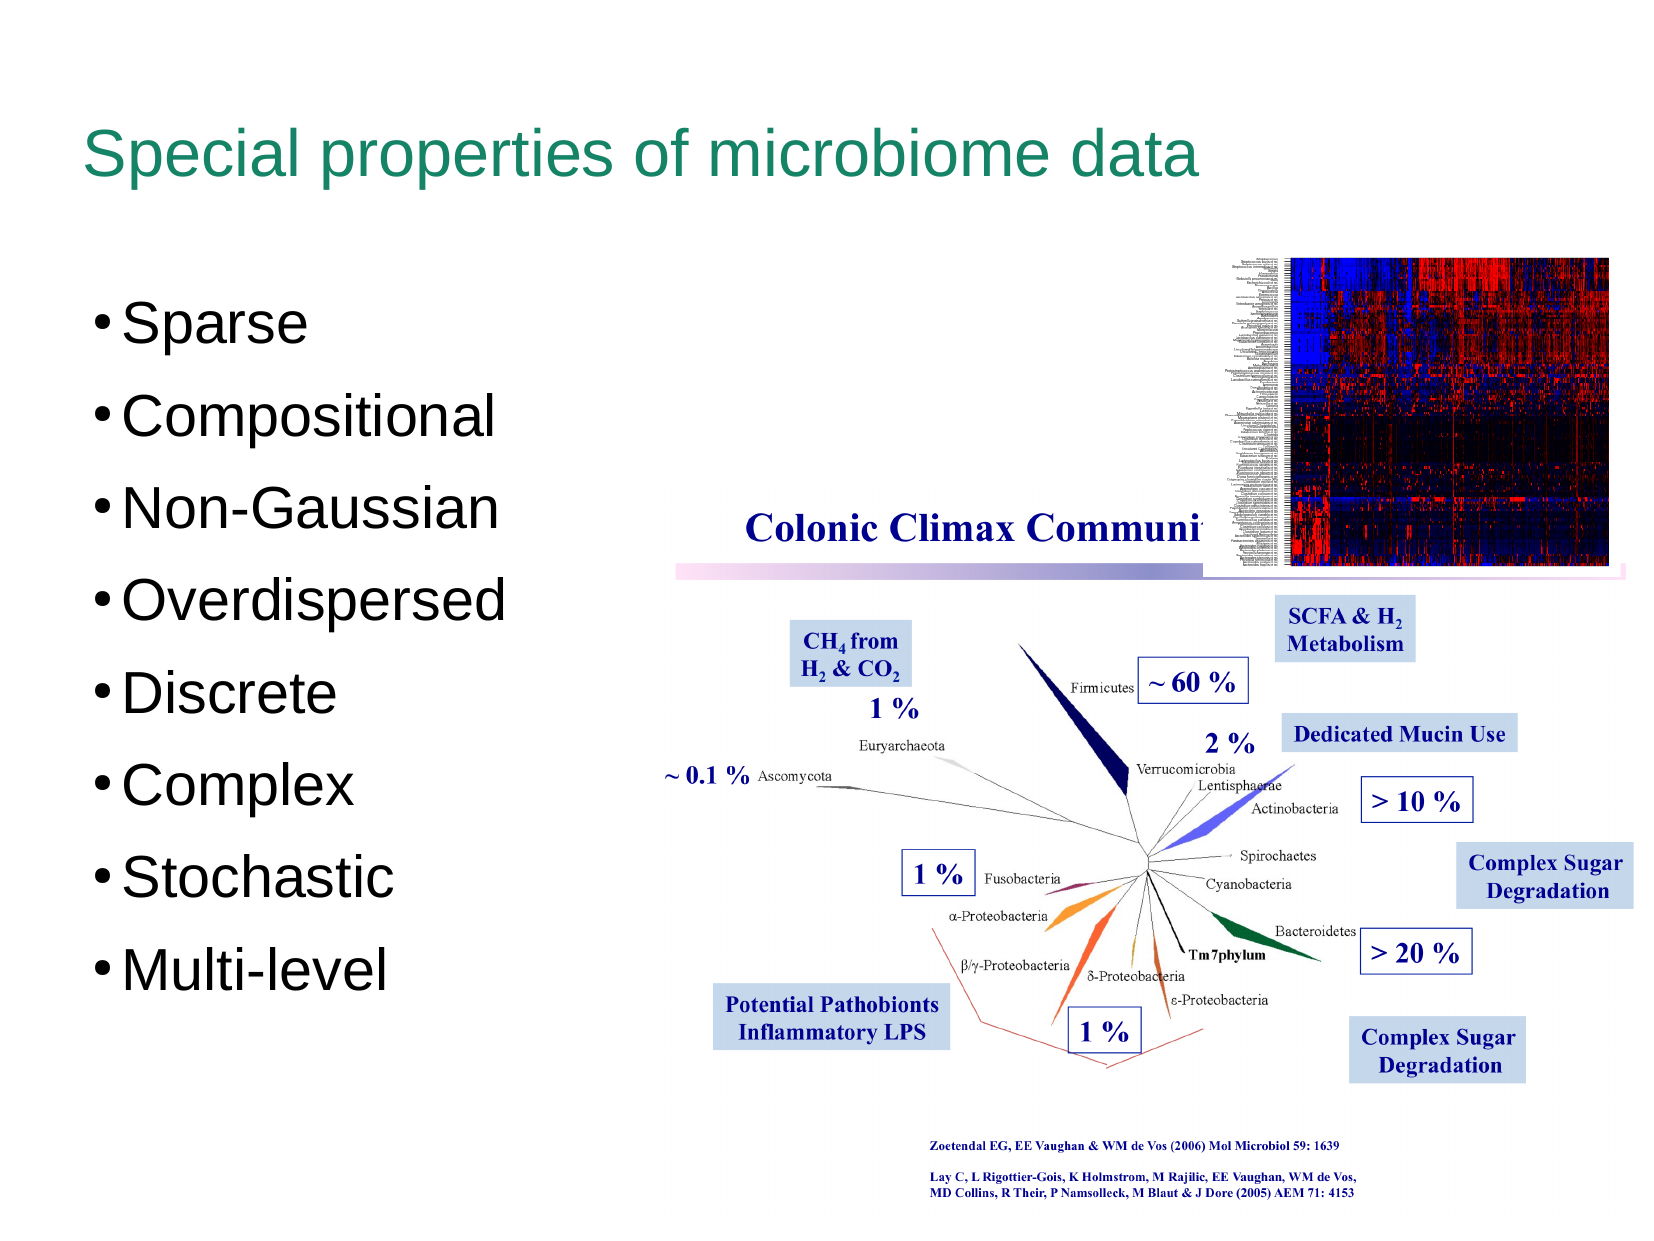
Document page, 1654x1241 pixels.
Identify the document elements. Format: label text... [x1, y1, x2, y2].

title Special properties of microbiome data [82, 49, 1571, 257]
picture [651, 222, 1650, 1221]
list Sparse Compositional Non-Gaussian Overdispersed Discrete Complex Stochastic Multi-level [82, 290, 1203, 1010]
